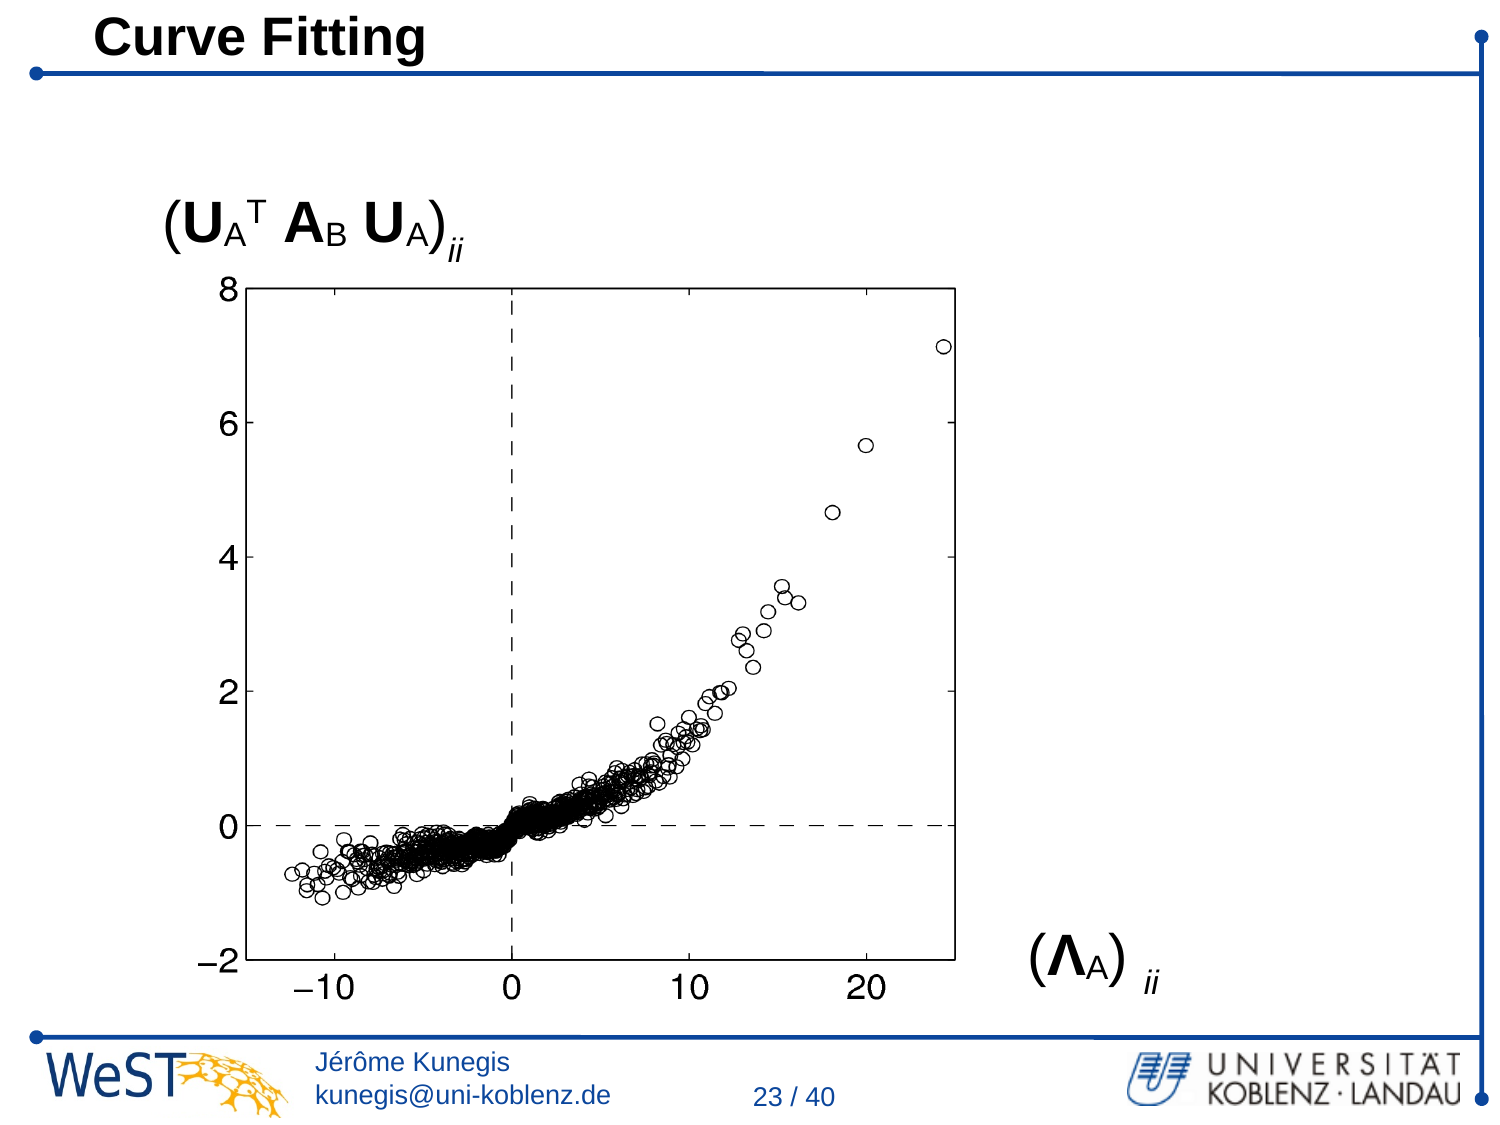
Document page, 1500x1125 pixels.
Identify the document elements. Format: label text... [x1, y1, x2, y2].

text_box (ΛA) ii [1012, 909, 1079, 982]
picture [1127, 1052, 1460, 1106]
picture [198, 275, 1344, 1003]
text_box (UAT AB UA)ii [147, 177, 340, 250]
picture [41, 1046, 302, 1118]
text_box Curve Fitting [78, 0, 1477, 74]
